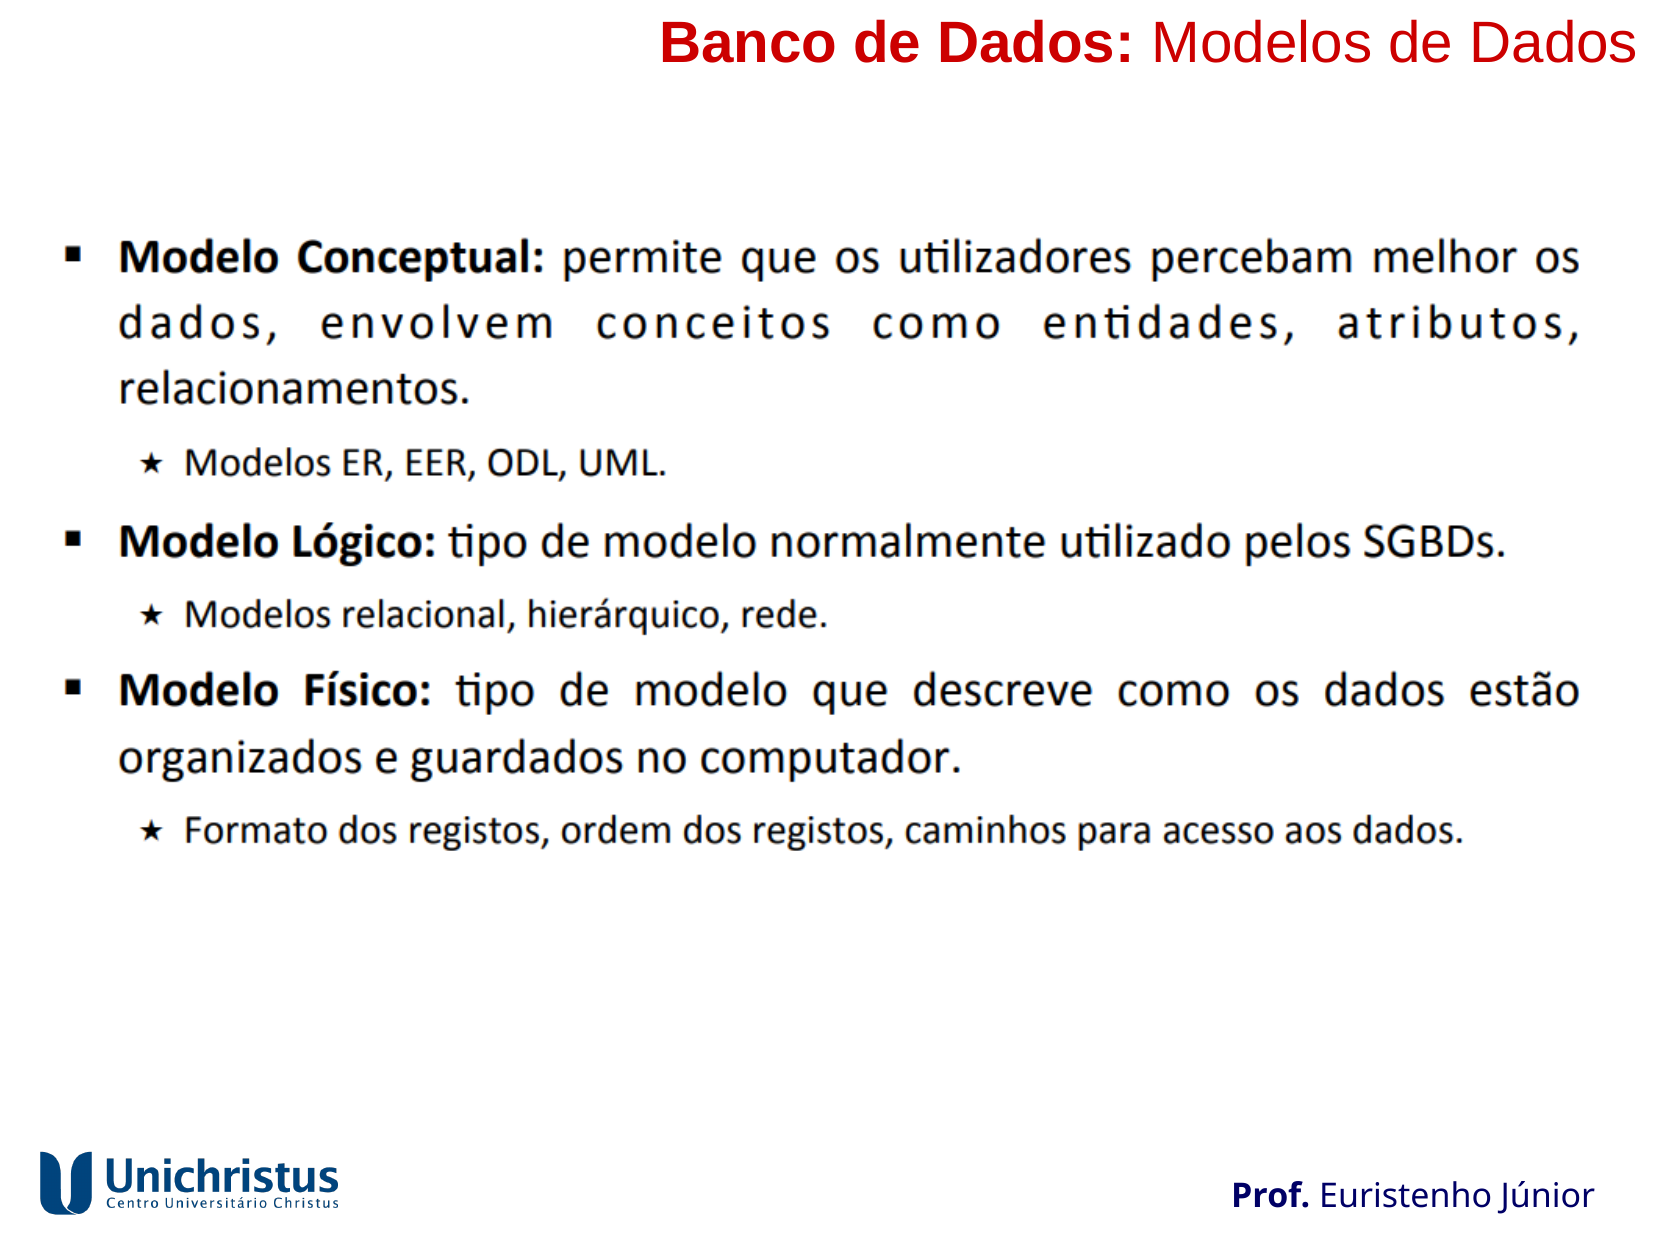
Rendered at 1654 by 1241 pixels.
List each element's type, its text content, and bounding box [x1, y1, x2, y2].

text_box Banco de Dados: Modelos de Dados [644, 2, 1654, 83]
picture [45, 224, 1607, 876]
picture [35, 1148, 343, 1217]
text_box Prof. Euristenho Júnior [1216, 1163, 1654, 1224]
